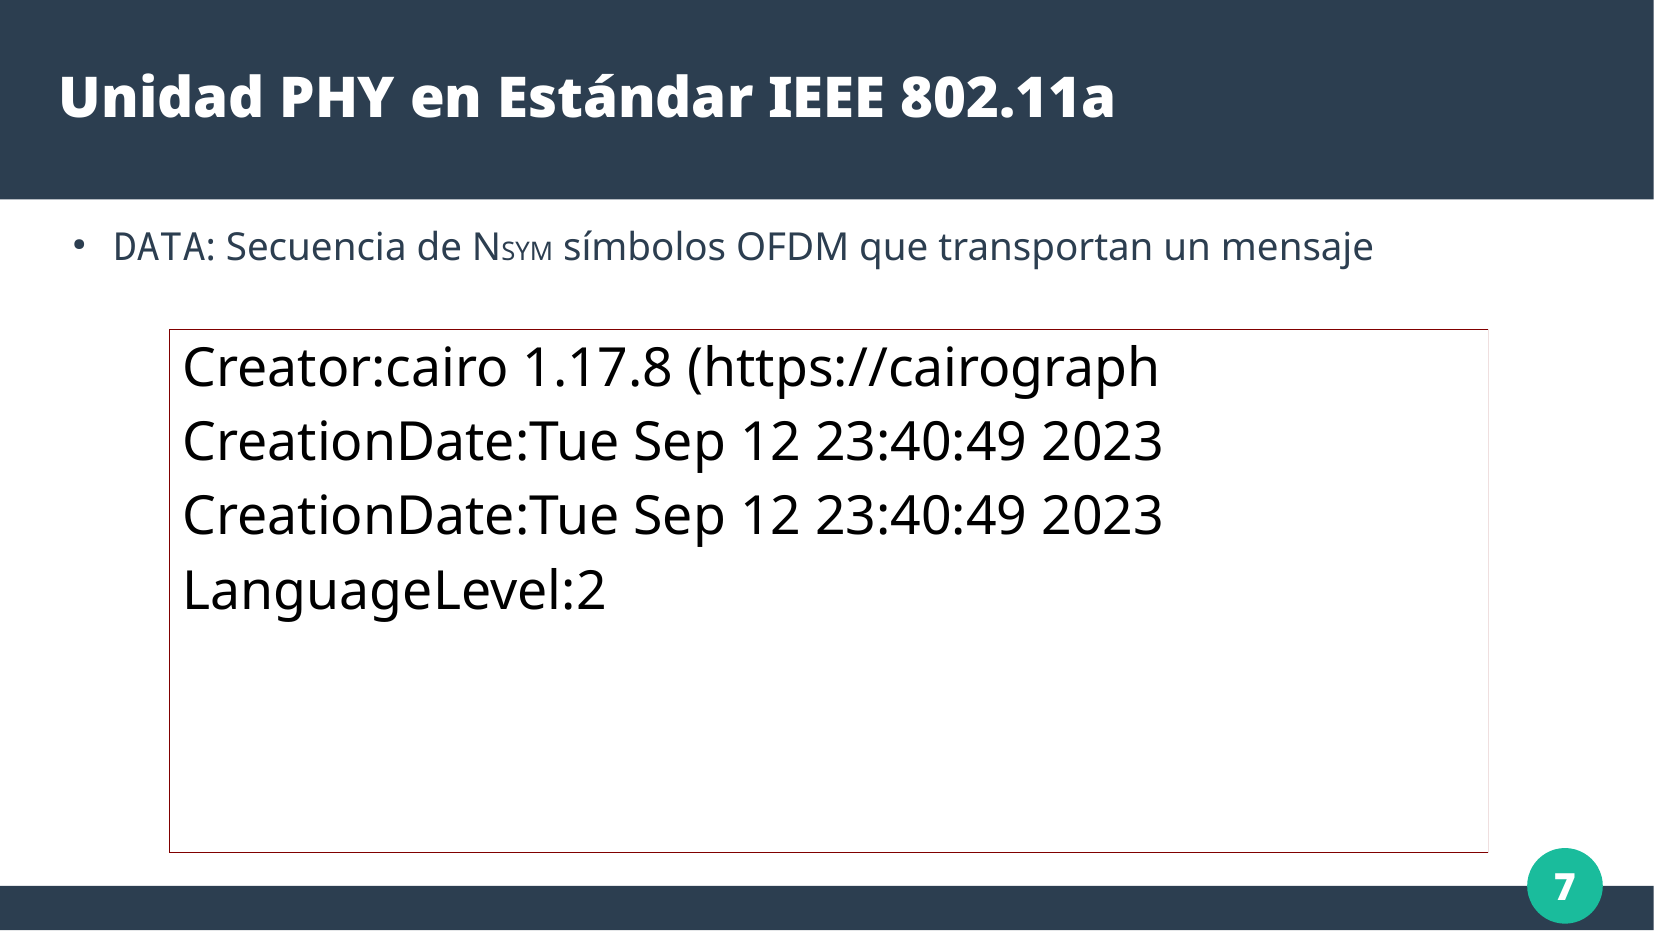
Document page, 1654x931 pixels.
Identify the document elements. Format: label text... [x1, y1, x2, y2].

picture [165, 325, 1489, 853]
title Unidad PHY en Estándar IEEE 802.11a [59, 37, 1595, 155]
list DATA: Secuencia de NSYM símbolos OFDM que transportan un mensaje [59, 219, 1576, 301]
